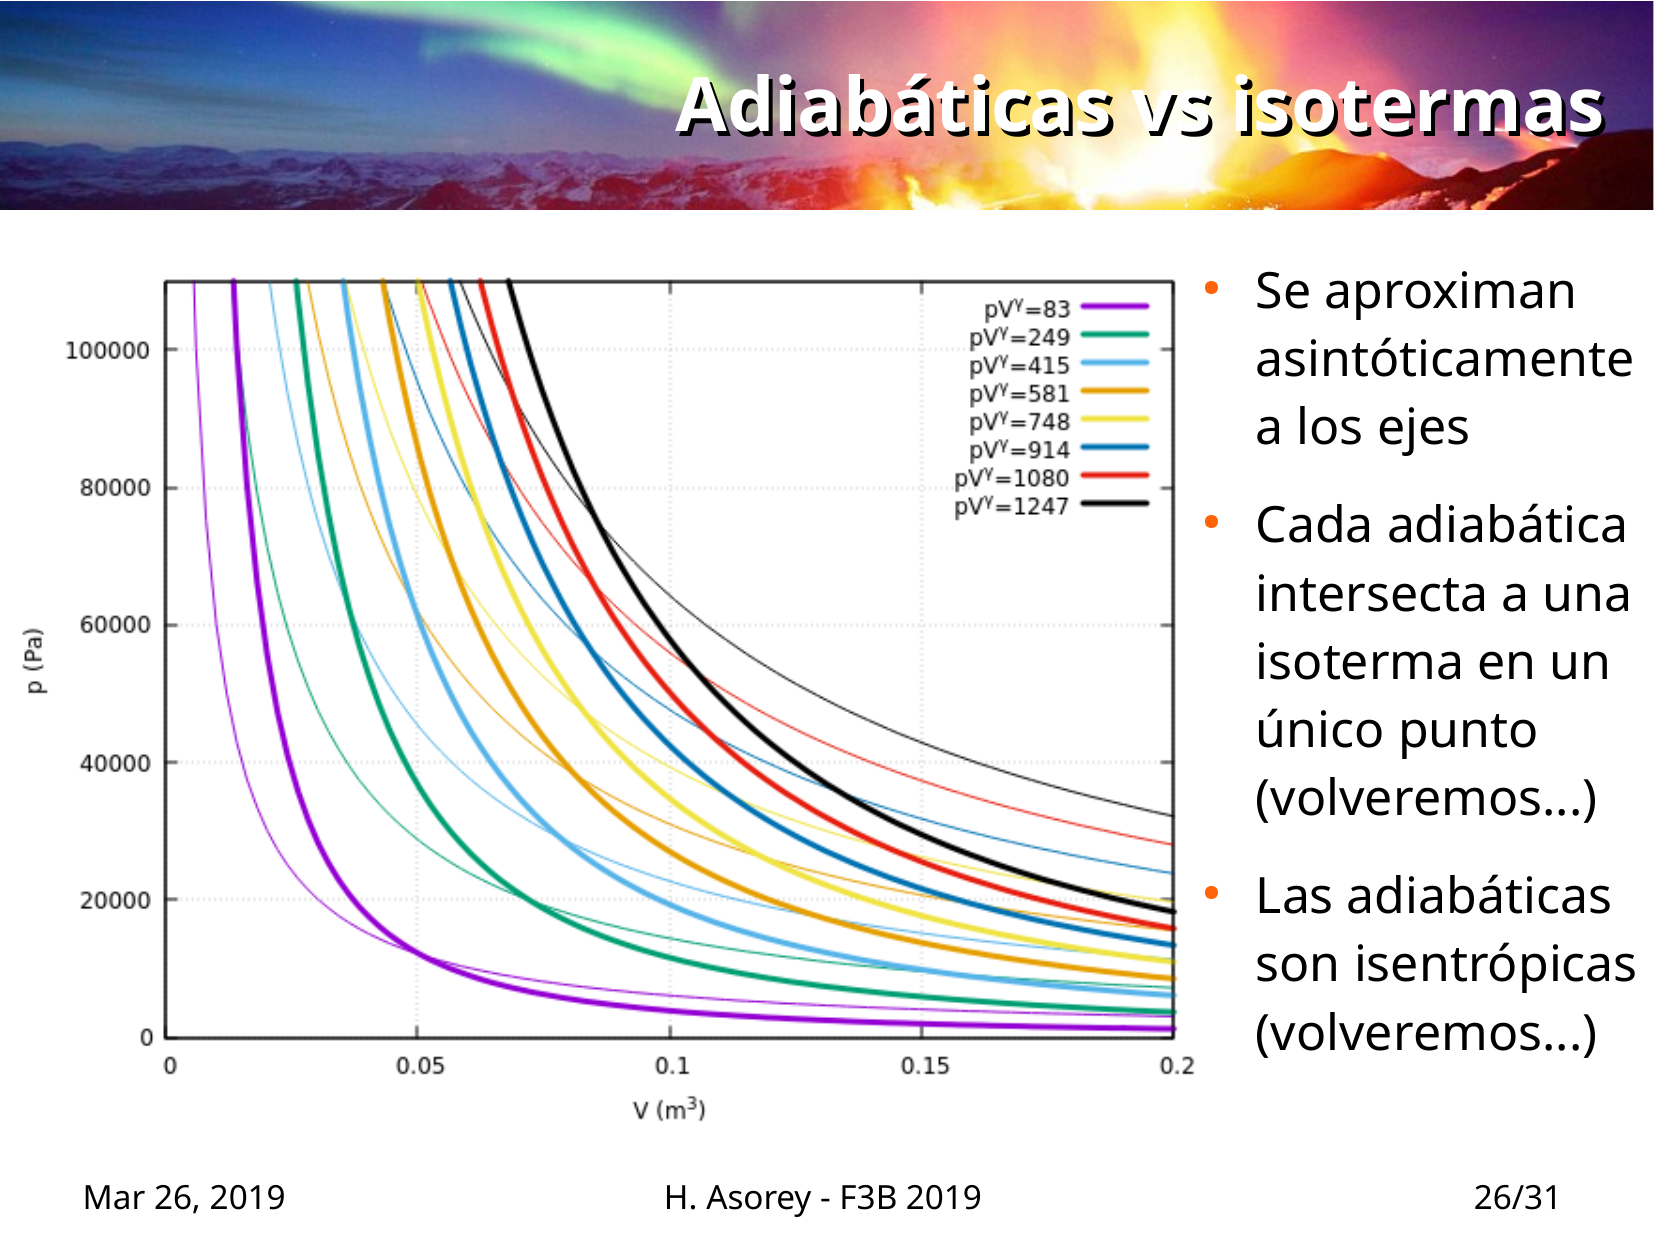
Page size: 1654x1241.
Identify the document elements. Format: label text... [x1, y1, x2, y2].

picture [0, 1, 1654, 210]
list Se aproximan asintóticamente a los ejes Cada adiabática intersecta a una isoterma en un único punto (volveremos...) Las adiabáticas son isentrópicas (volveremos...) [1185, 255, 1654, 1156]
title Adiabáticas vs isotermas [45, 15, 1606, 191]
picture [12, 254, 1213, 1156]
